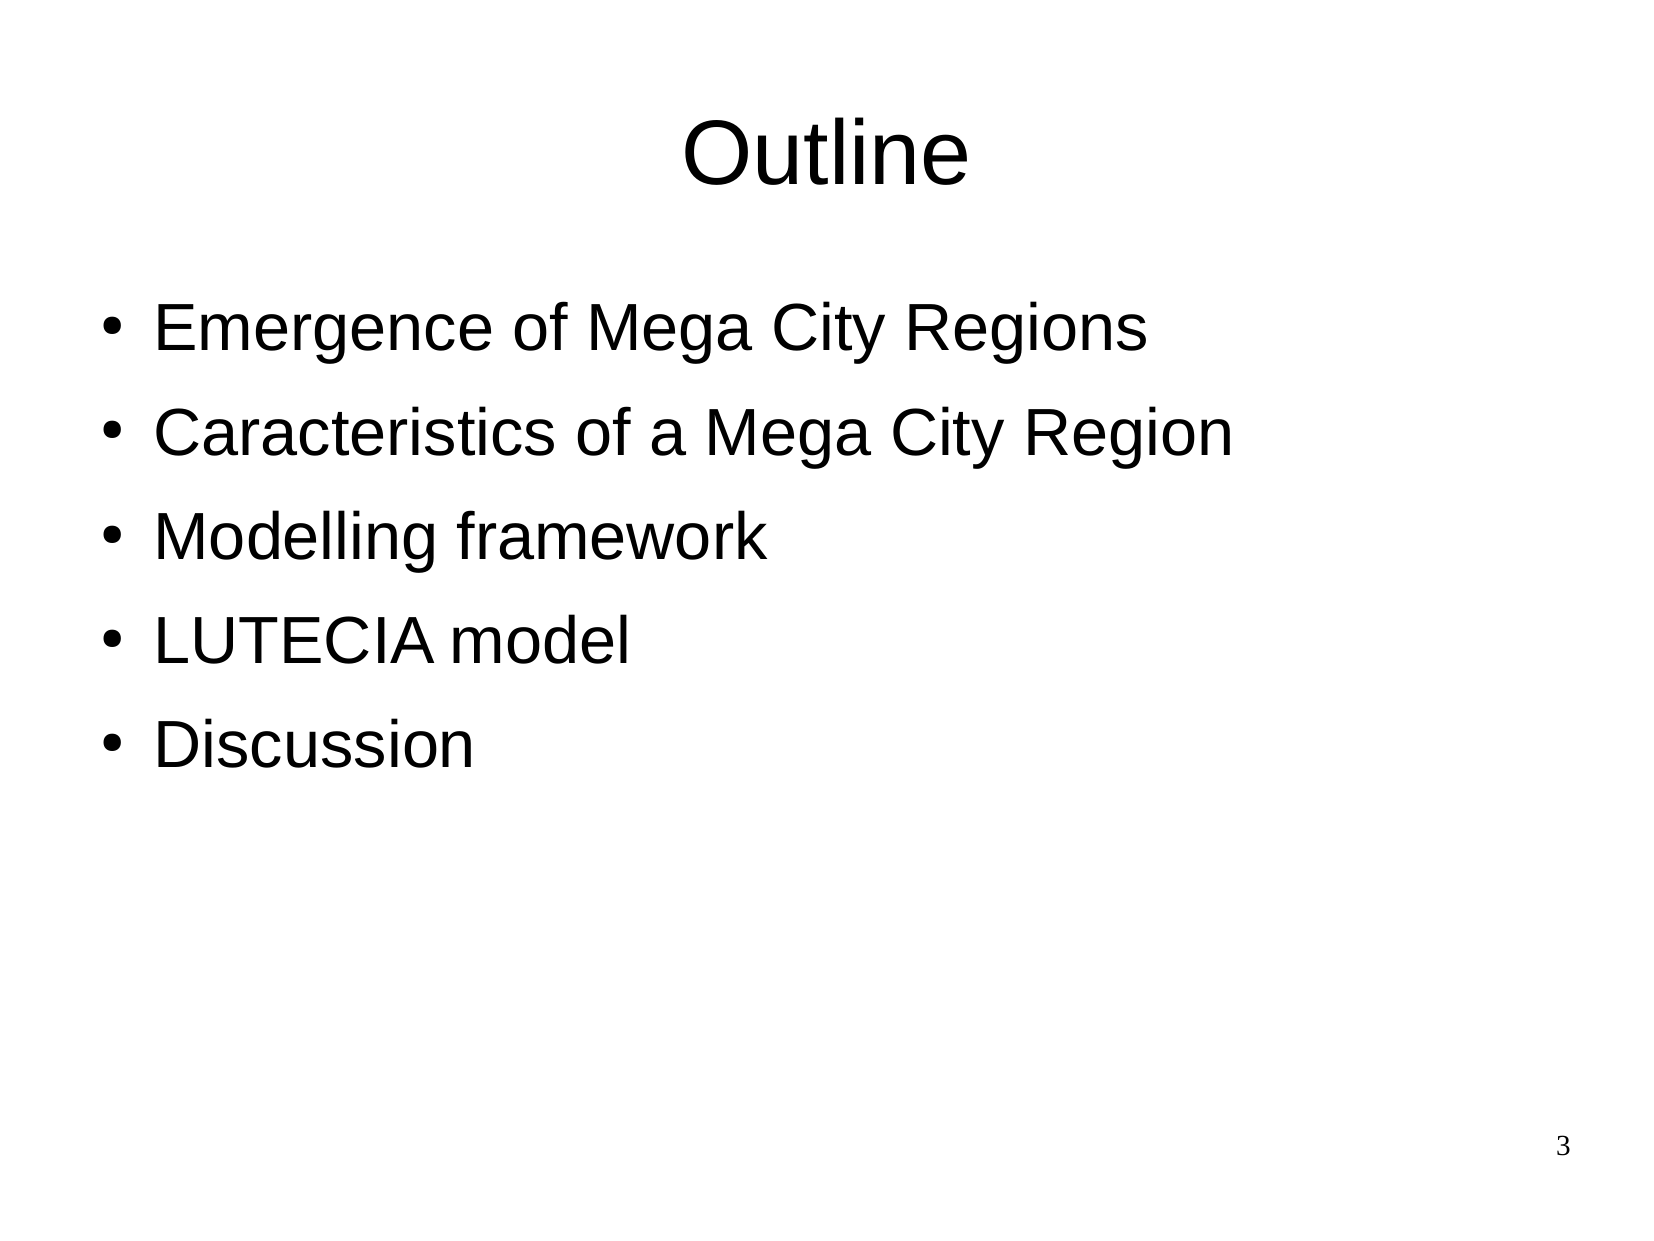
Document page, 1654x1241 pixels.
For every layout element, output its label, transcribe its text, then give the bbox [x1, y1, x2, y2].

list Emergence of Mega City Regions Caracteristics of a Mega City Region Modelling framework LUTECIA model Discussion [82, 290, 1538, 1010]
title Outline [82, 49, 1571, 257]
